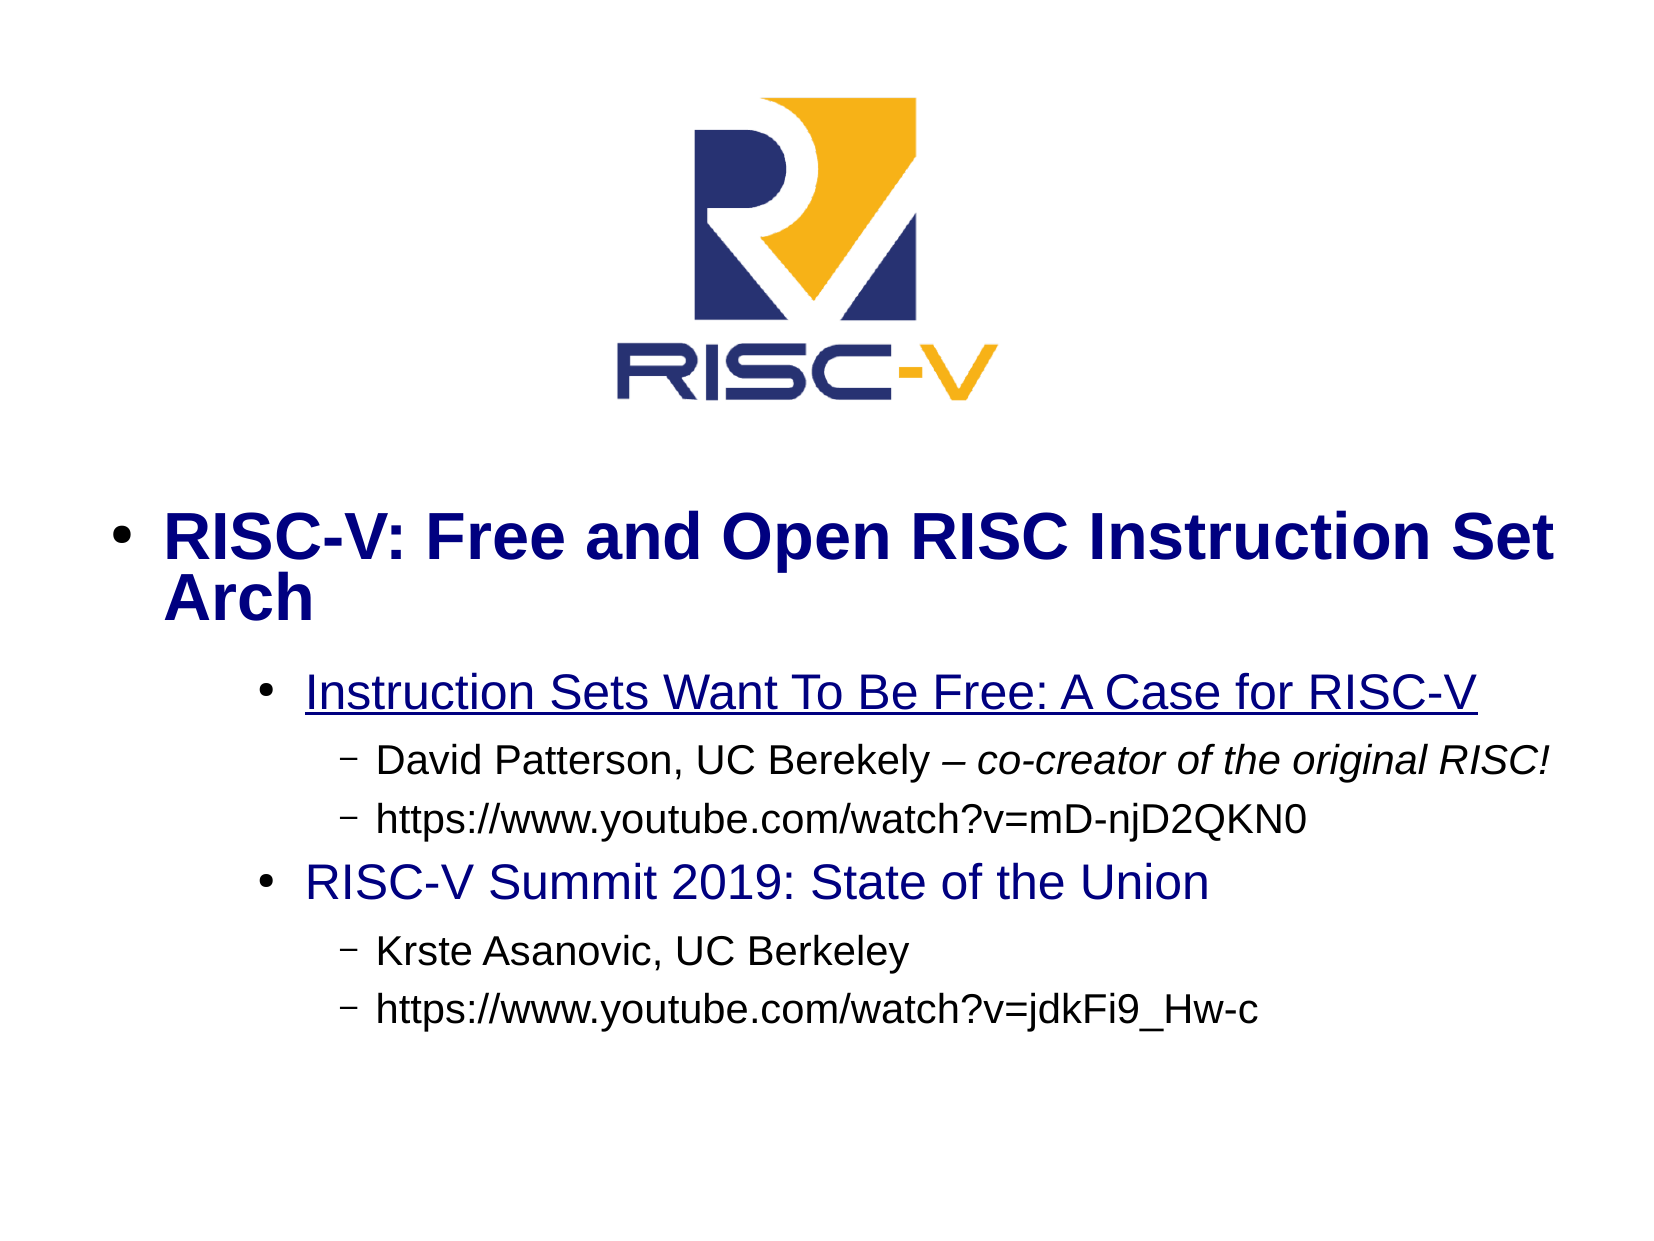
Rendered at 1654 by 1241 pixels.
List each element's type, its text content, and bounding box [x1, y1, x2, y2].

picture [600, 46, 1008, 455]
list RISC-V: Free and Open RISC Instruction Set Arch Instruction Sets Want To Be Free: A Case for RISC-V David Patterson, UC Berekely – co-creator of the original RISC! https://www.youtube.com/watch?v=mD-njD2QKN0 RISC-V Summit 2019: State of the Union Krste Asanovic, UC Berkeley https://www.youtube.com/watch?v=jdkFi9_Hw-c [92, 290, 1621, 996]
